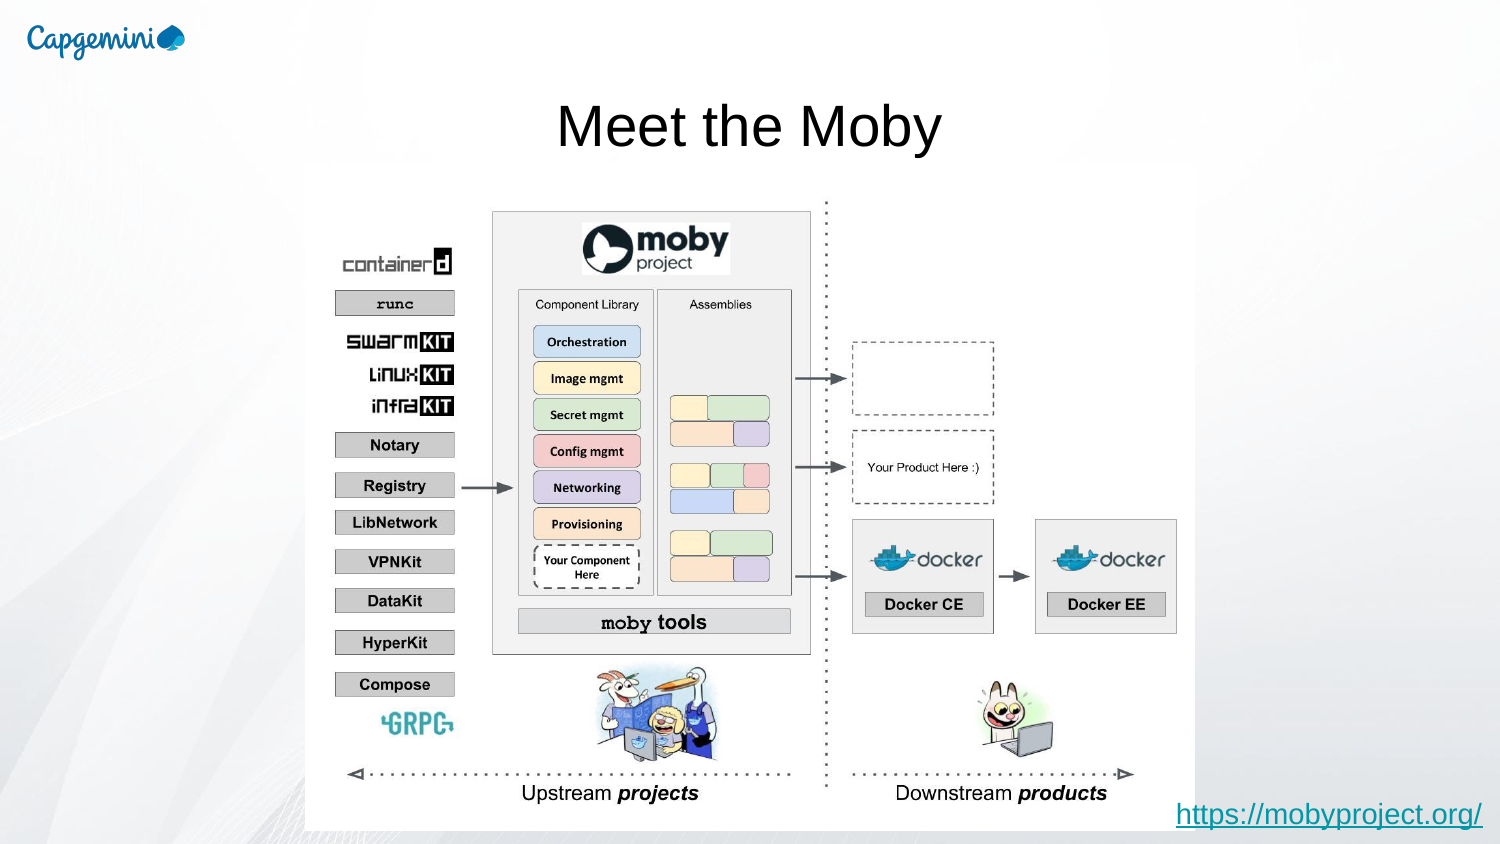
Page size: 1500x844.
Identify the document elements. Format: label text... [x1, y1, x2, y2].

title Meet the Moby [51, 72, 1449, 167]
picture [0, 0, 1500, 844]
text_box https://mobyproject.org/ [1160, 781, 1500, 844]
